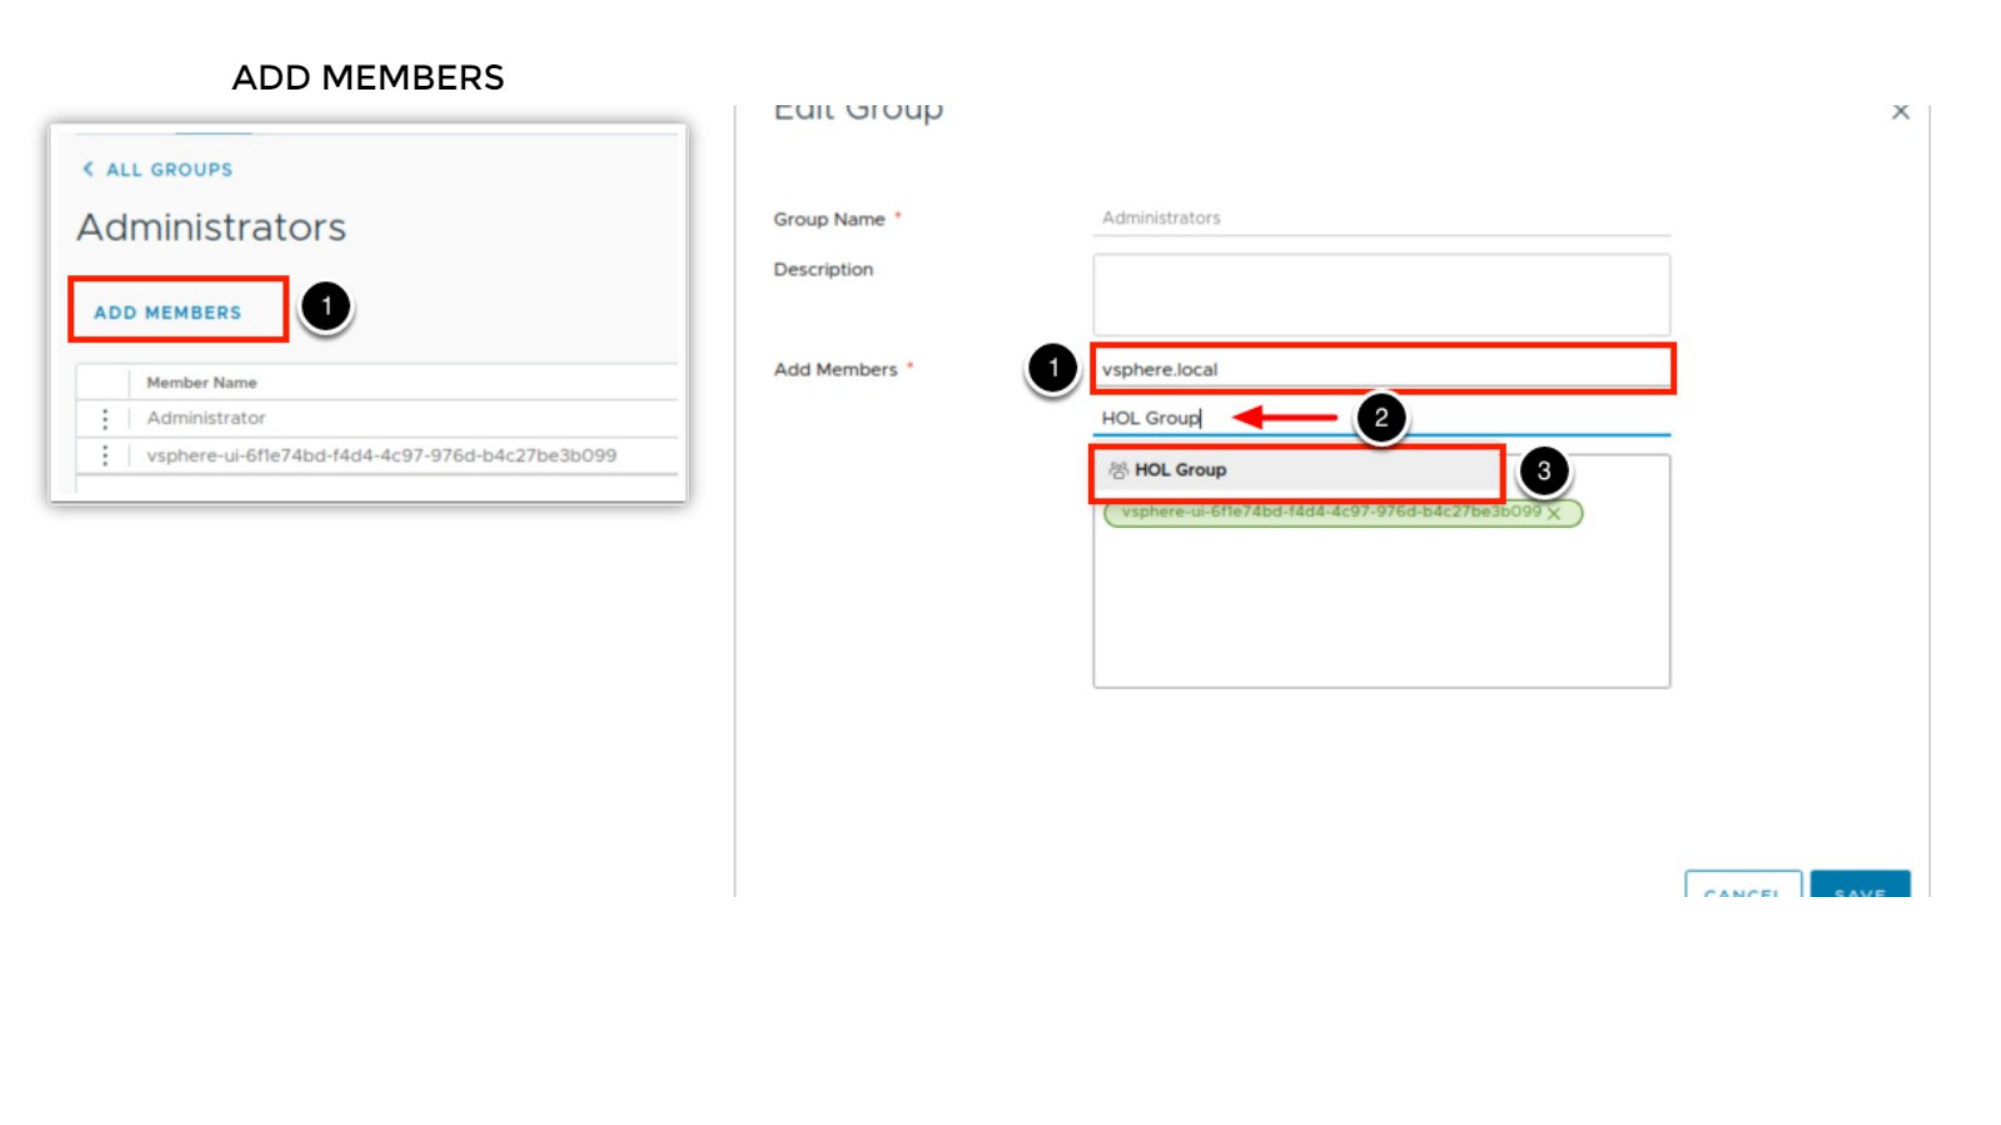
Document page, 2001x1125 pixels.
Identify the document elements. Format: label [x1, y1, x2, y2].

picture [0, 32, 1931, 898]
picture [1835, 889, 1886, 898]
